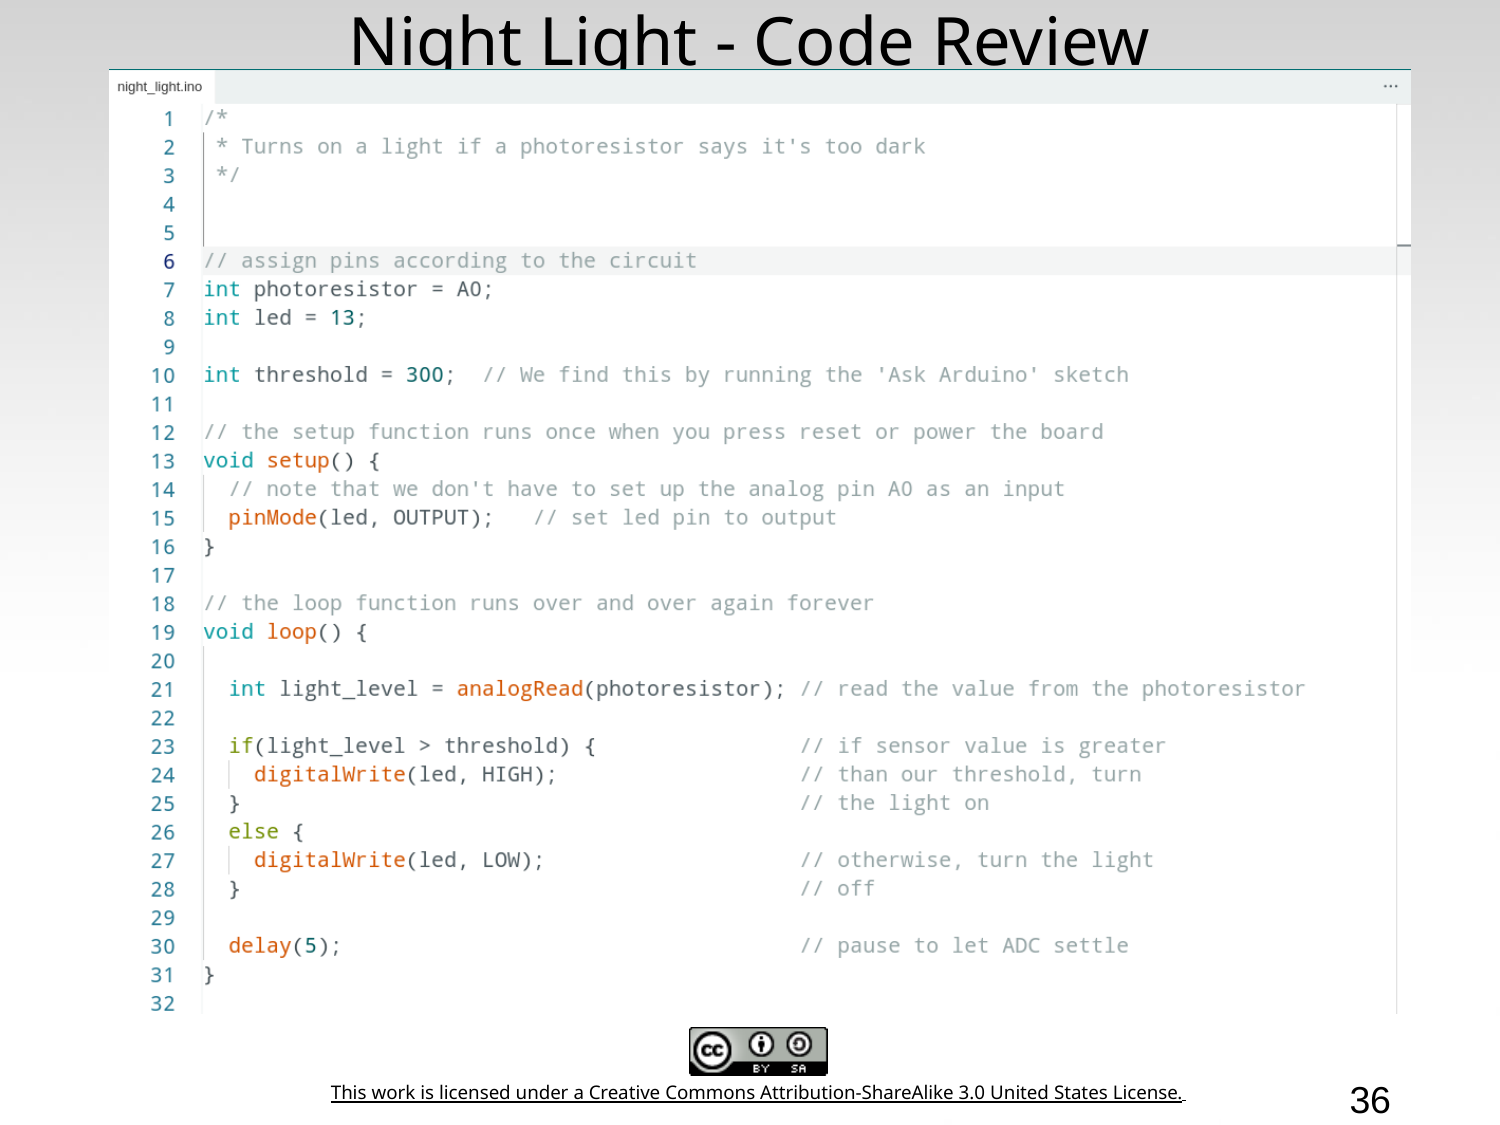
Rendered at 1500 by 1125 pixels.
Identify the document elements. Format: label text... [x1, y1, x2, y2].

title Night Light - Code Review [112, 0, 1388, 69]
picture [0, 0, 1500, 1125]
